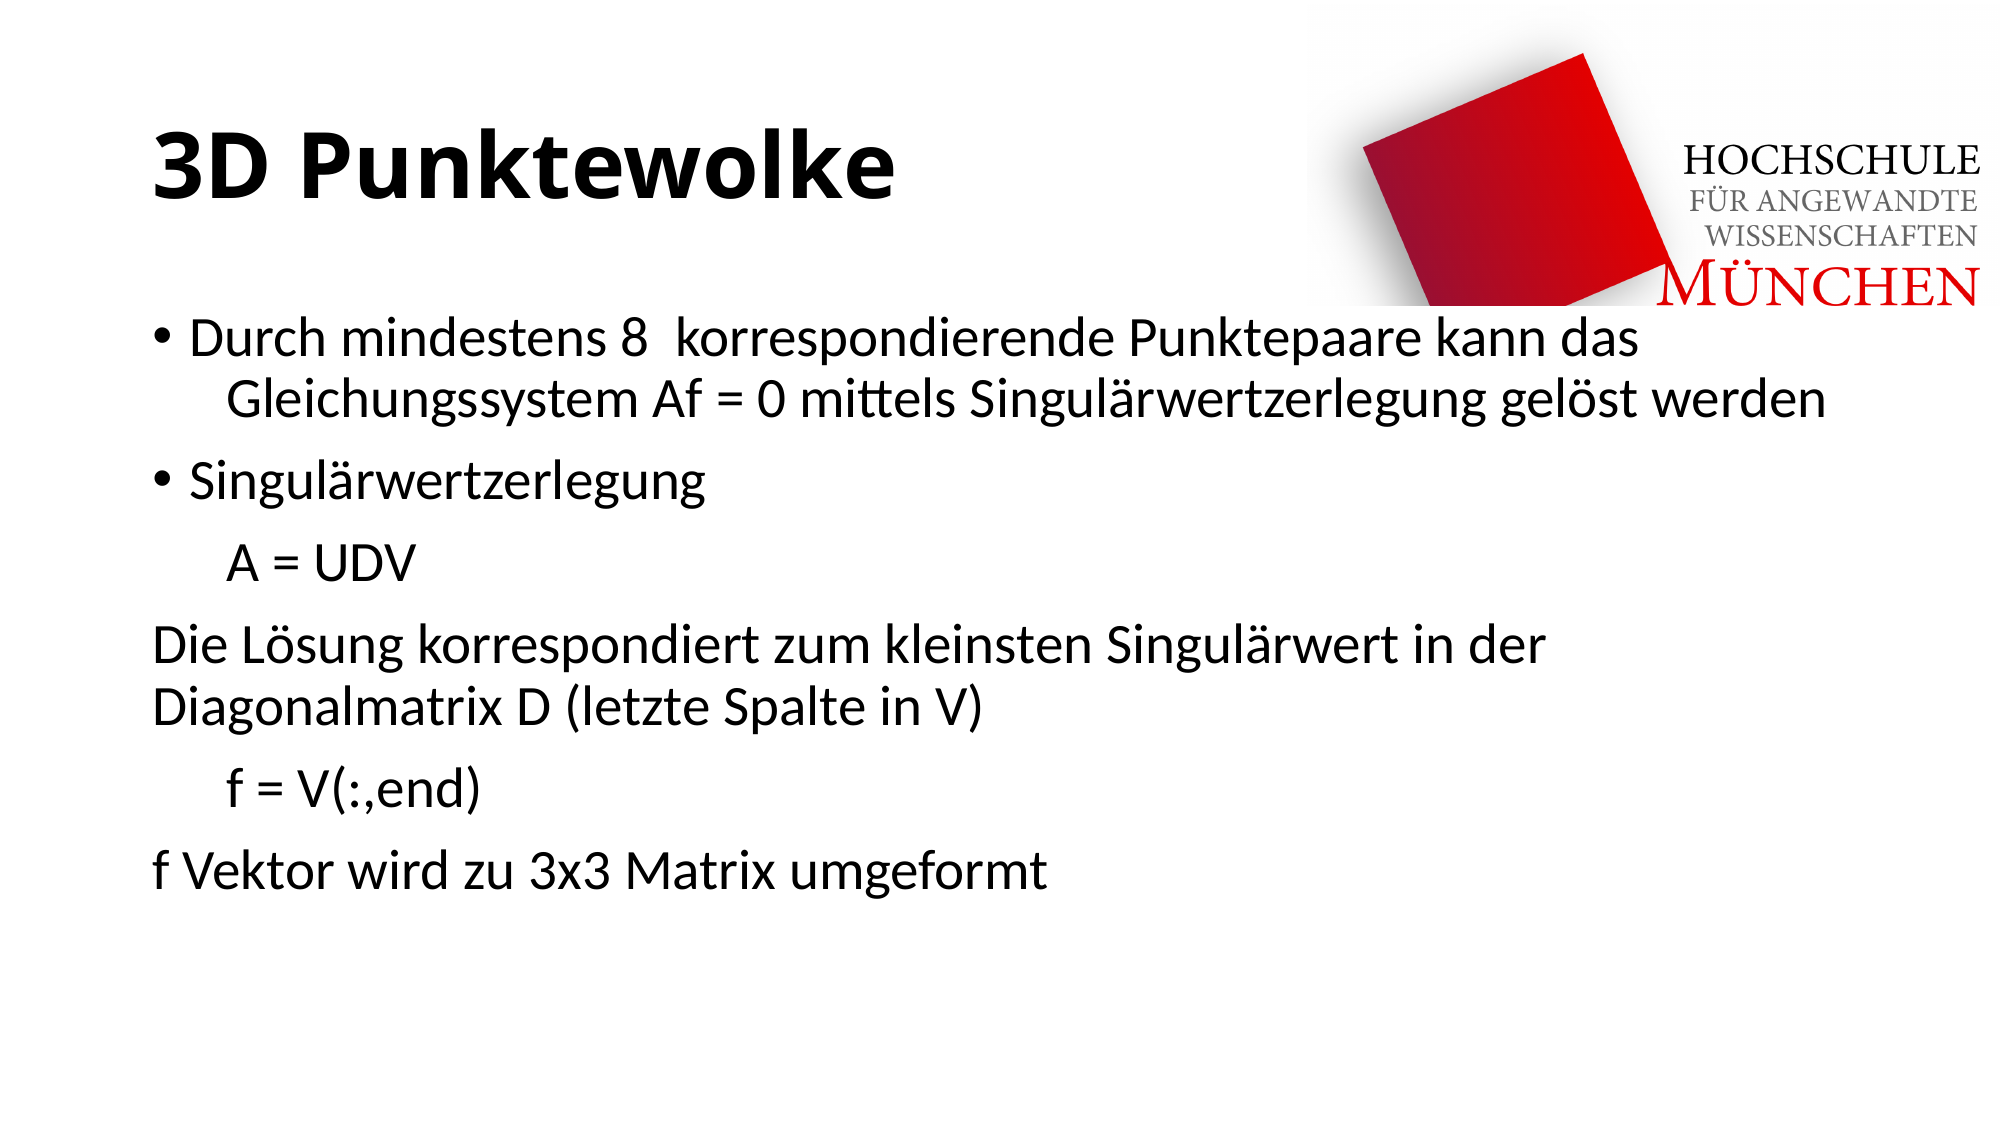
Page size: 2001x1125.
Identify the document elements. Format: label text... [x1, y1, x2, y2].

title 3D Punktewolke [137, 59, 1863, 278]
list Durch mindestens 8 korrespondierende Punktepaare kann das Gleichungssystem Af = 0 mittels Singulärwertzerlegung gelöst werden Singulärwertzerlegung A = UDV Die Lösung korrespondiert zum kleinsten Singulärwert in der Diagonalmatrix D (letzte Spalte in V) f = V(:,end) f Vektor wird zu 3x3 Matrix umgeformt [137, 299, 1863, 1014]
